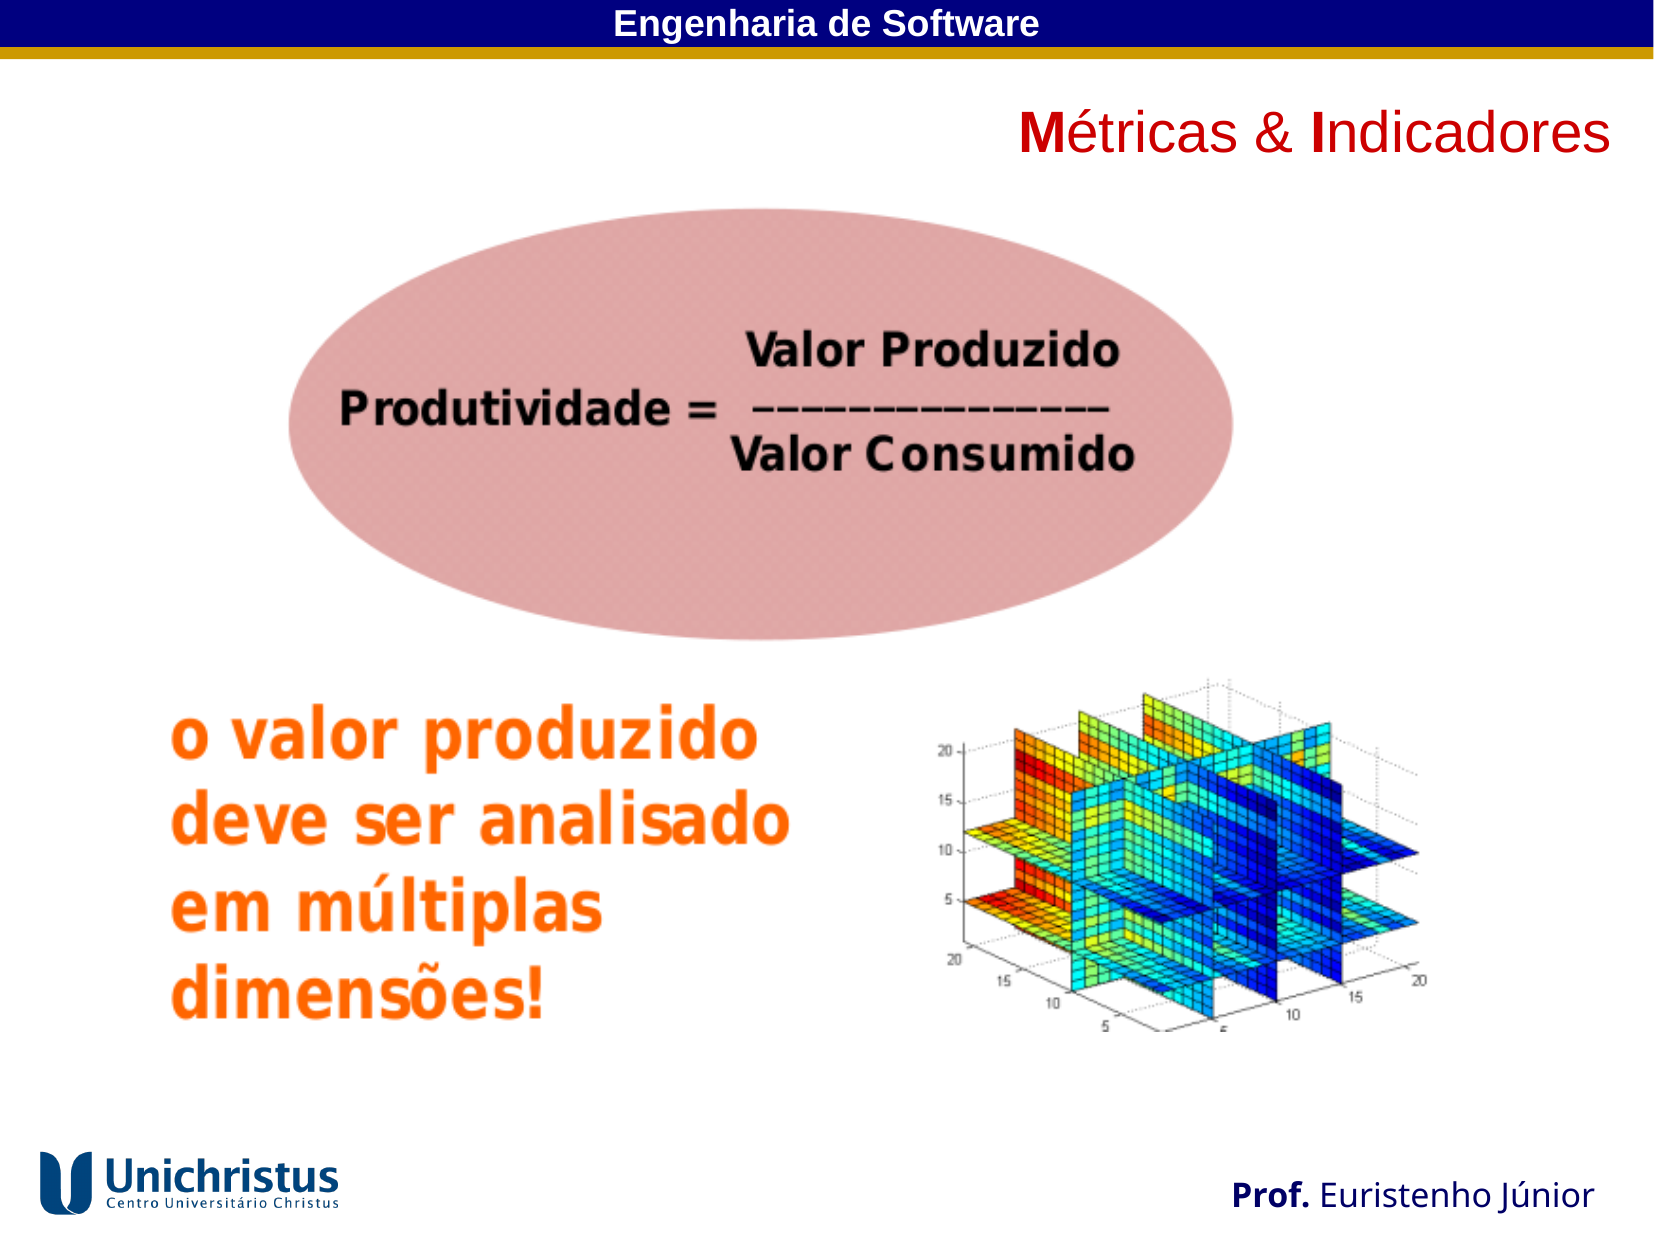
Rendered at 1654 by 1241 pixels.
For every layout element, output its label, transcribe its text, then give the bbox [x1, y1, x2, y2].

text_box Prof. Euristenho Júnior [1216, 1163, 1654, 1224]
picture [35, 1148, 343, 1217]
picture [153, 200, 1465, 1032]
text_box [0, 47, 1654, 60]
text_box Métricas & Indicadores [1003, 92, 1654, 173]
text_box Engenharia de Software [0, 0, 1654, 47]
